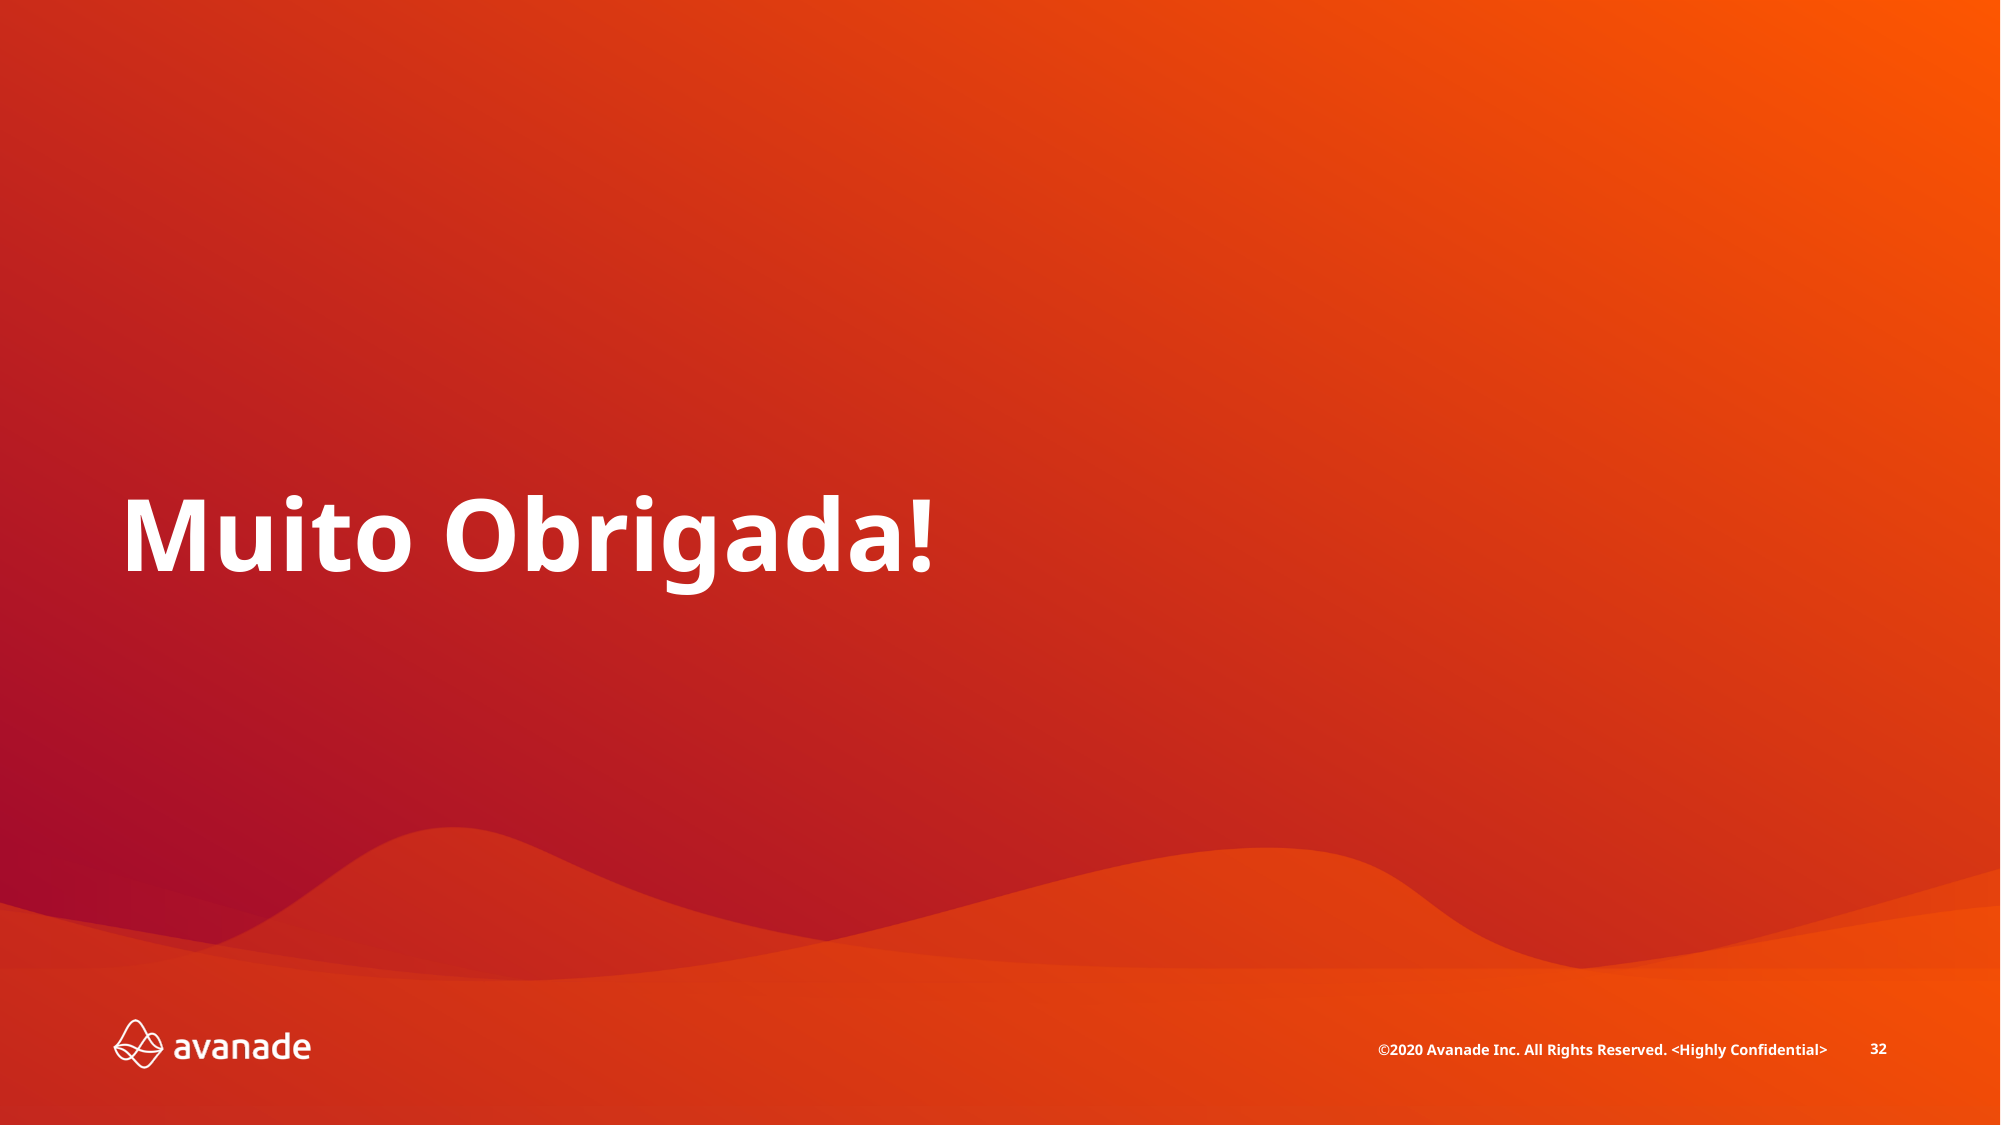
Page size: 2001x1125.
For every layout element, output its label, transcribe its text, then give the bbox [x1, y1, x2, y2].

picture [0, 0, 2001, 1125]
list Muito Obrigada! [104, 377, 1885, 601]
